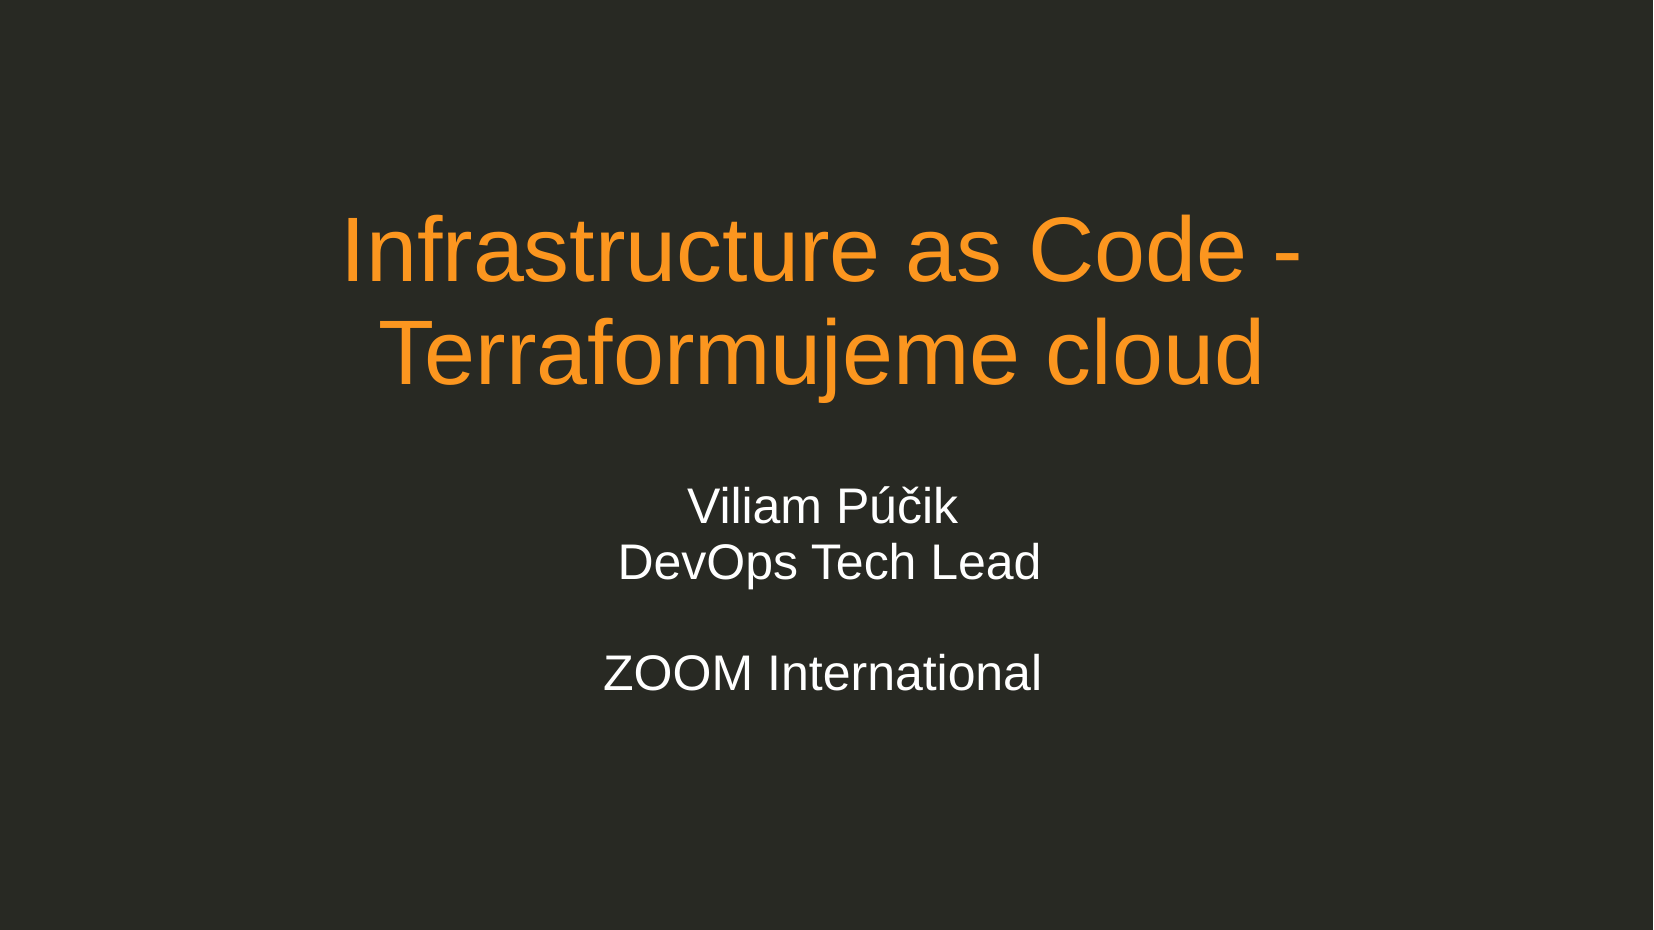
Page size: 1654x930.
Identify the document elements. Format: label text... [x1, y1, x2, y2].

subtitle Infrastructure as Code - Terraformujeme cloud Viliam Púčik DevOps Tech Lead ZOOM International [75, 75, 1571, 826]
